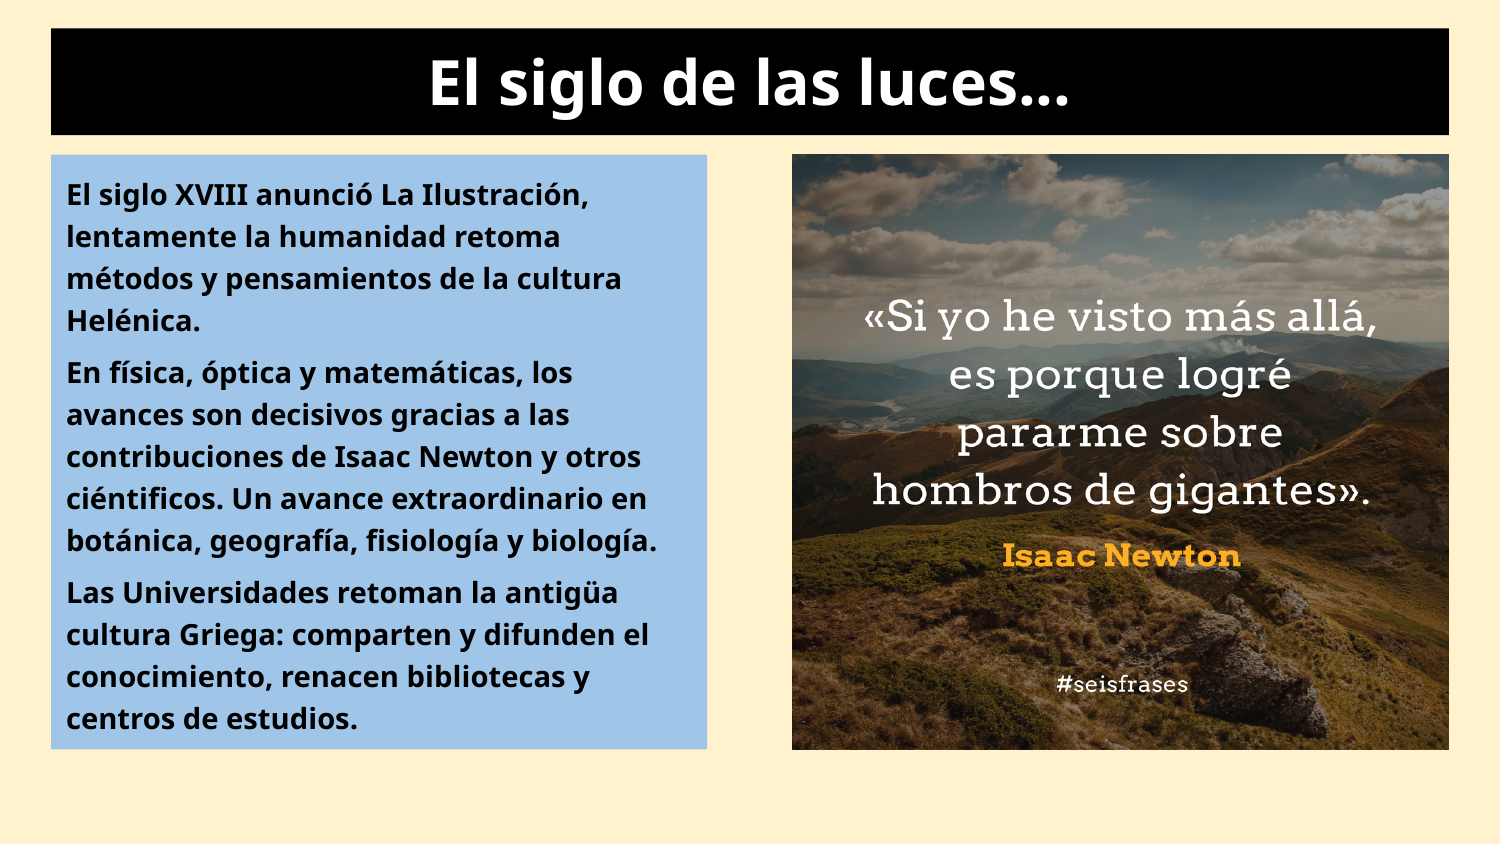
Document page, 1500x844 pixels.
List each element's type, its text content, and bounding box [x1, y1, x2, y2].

picture [792, 154, 1449, 750]
list El siglo XVIII anunció La Ilustración, lentamente la humanidad retoma métodos y pensamientos de la cultura Helénica. En física, óptica y matemáticas, los avances son decisivos gracias a las contribuciones de Isaac Newton y otros ciéntificos. Un avance extraordinario en botánica, geografía, fisiología y biología. Las Universidades retoman la antigüa cultura Griega: comparten y difunden el conocimiento, renacen bibliotecas y centros de estudios. [51, 154, 708, 750]
title El siglo de las luces... [51, 28, 1449, 136]
